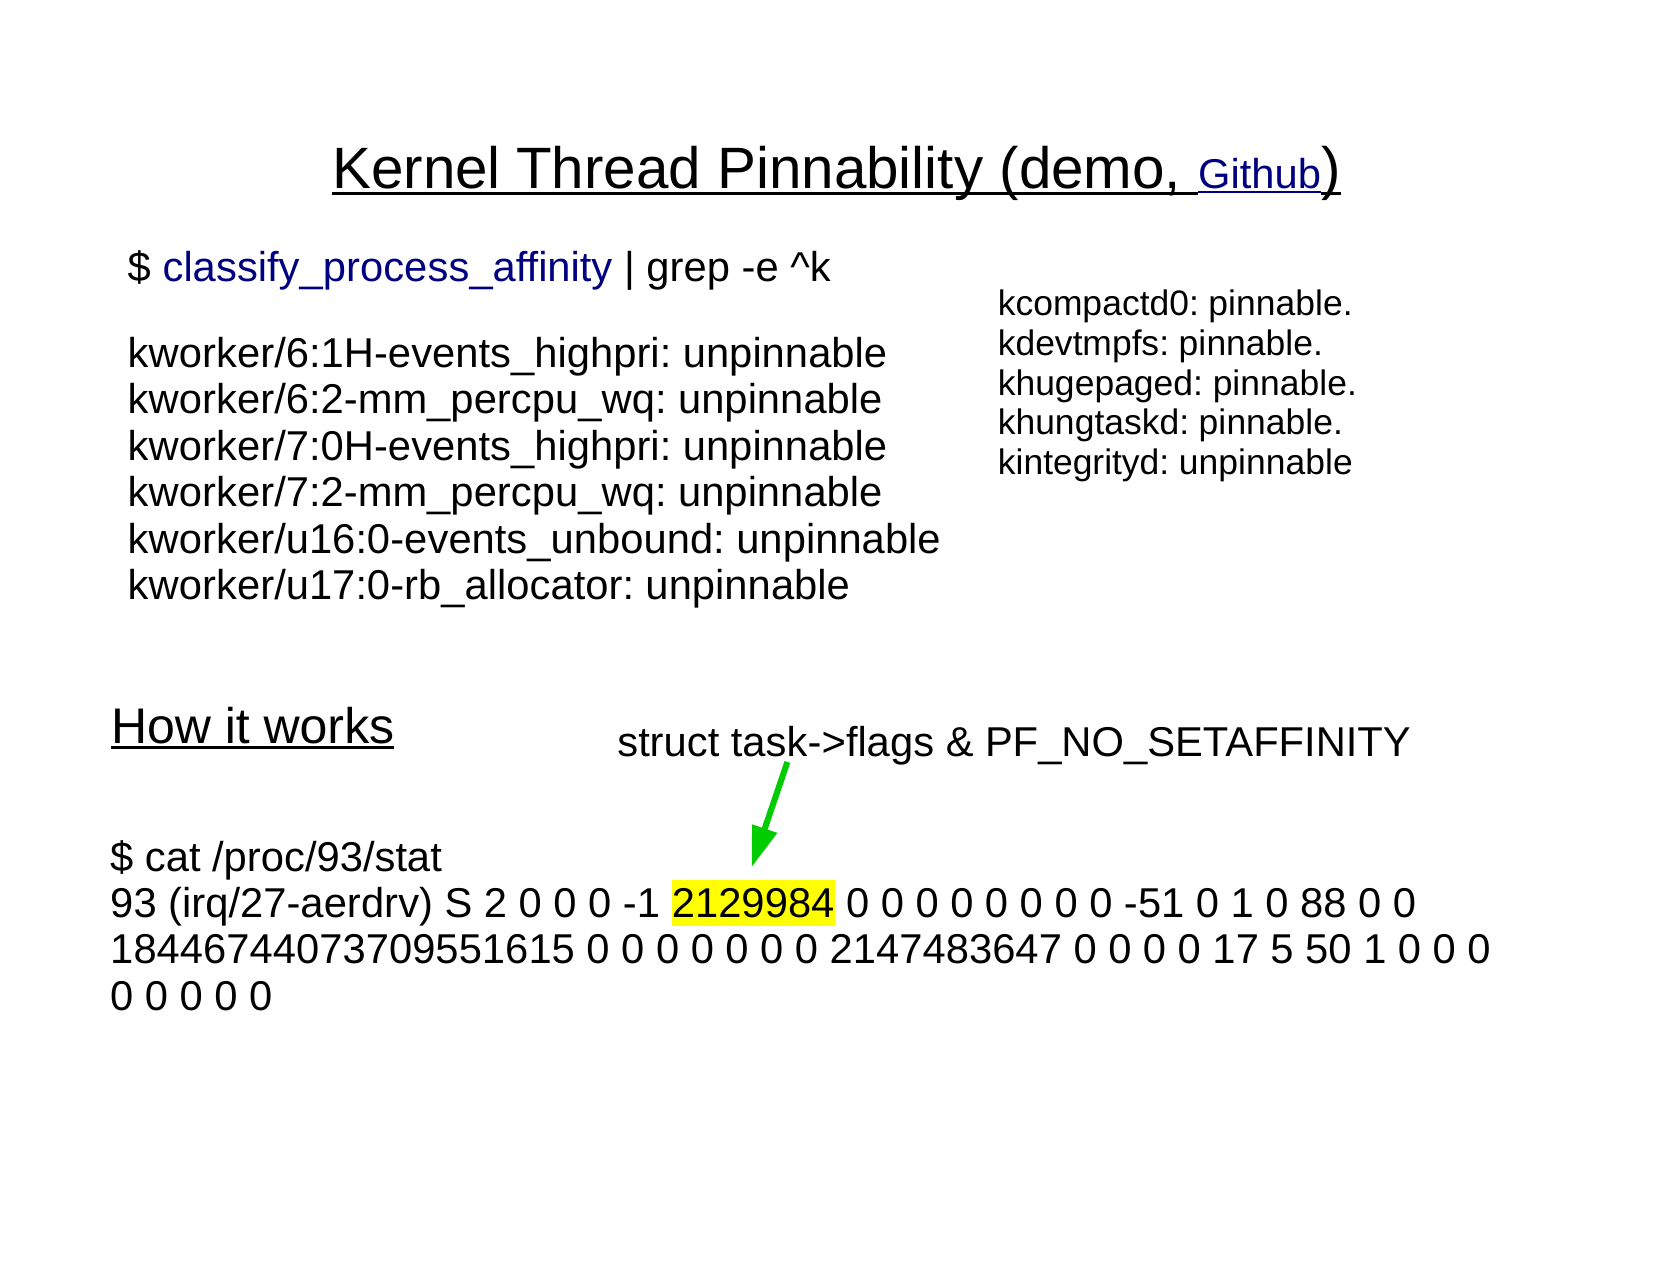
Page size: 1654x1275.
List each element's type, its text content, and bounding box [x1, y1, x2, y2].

list $ classify_process_affinity | grep -e ^k kworker/6:1H-events_highpri: unpinnable kworker/6:2-mm_percpu_wq: unpinnable kworker/7:0H-events_highpri: unpinnable kworker/7:2-mm_percpu_wq: unpinnable kworker/u16:0-events_unbound: unpinnable kworker/u17:0-rb_allocator: unpinnable [56, 243, 951, 709]
text_box $ cat /proc/93/stat 93 (irq/27-aerdrv) S 2 0 0 0 -1 2129984 0 0 0 0 0 0 0 0 -51 0 1 0 88 0 0 18446744073709551615 0 0 0 0 0 0 0 2147483647 0 0 0 0 17 5 50 1 0 0 0 0 0 0 0 0 [95, 825, 1530, 1027]
text_box How it works [96, 690, 410, 780]
text_box kcompactd0: pinnable. kdevtmpfs: pinnable. khugepaged: pinnable. khungtaskd: pinnable. kintegrityd: unpinnable [983, 276, 1570, 610]
text_box struct task->flags & PF_NO_SETAFFINITY [602, 711, 1427, 807]
title Kernel Thread Pinnability (demo, Github) [92, 61, 1581, 275]
